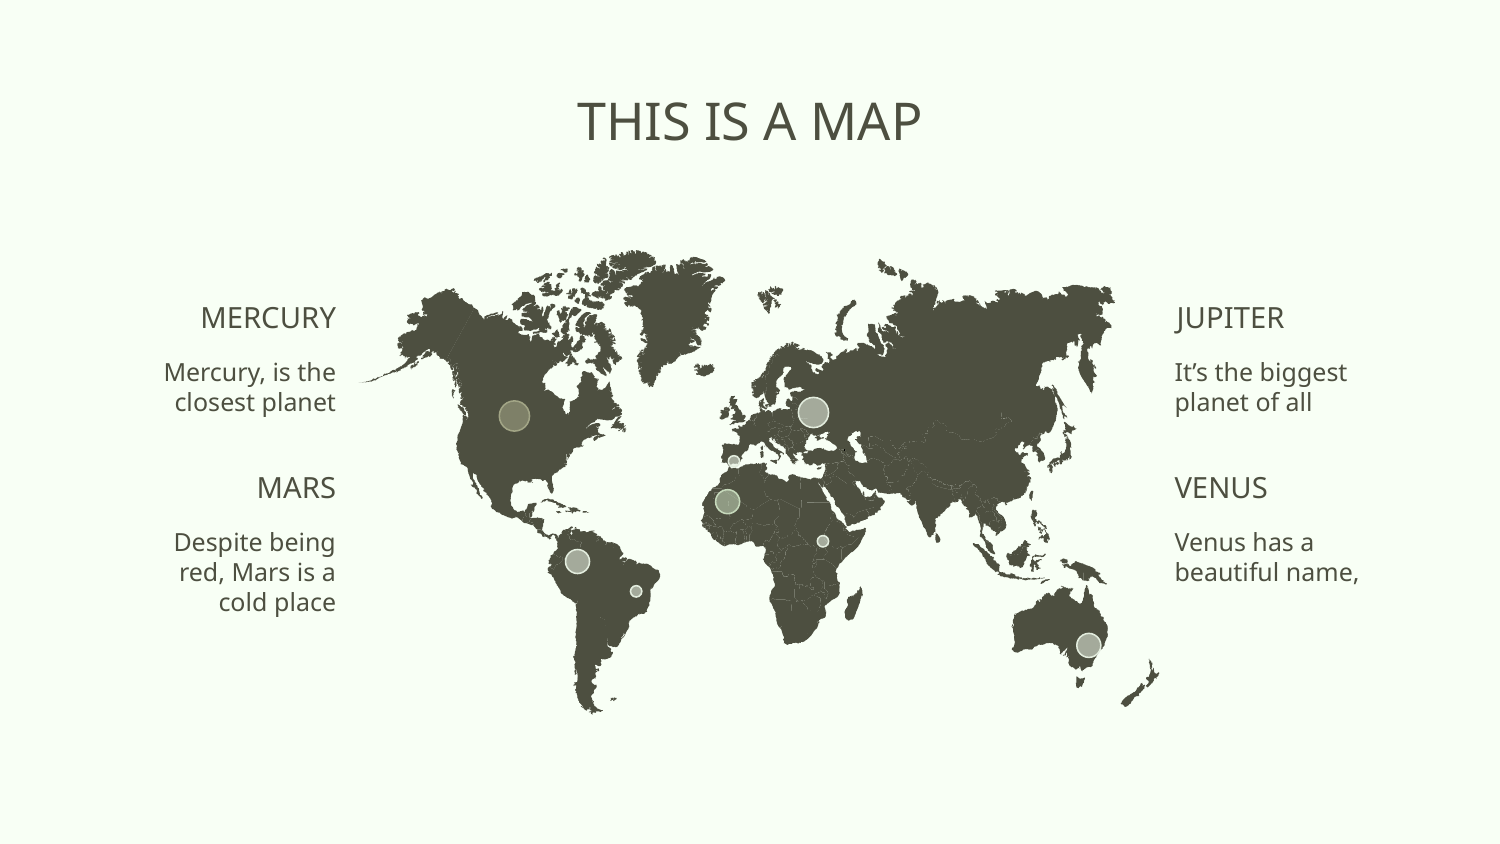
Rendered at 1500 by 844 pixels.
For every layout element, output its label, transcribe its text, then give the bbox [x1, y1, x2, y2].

text_box [1006, 540, 1031, 569]
text_box [834, 299, 857, 341]
text_box [1120, 658, 1160, 707]
text_box [574, 266, 591, 283]
text_box [1029, 490, 1034, 501]
text_box MERCURY [126, 298, 337, 332]
text_box VENUS [1174, 468, 1385, 503]
text_box [1011, 585, 1108, 672]
text_box [1059, 558, 1108, 585]
text_box [844, 586, 863, 621]
text_box [540, 498, 581, 514]
text_box [1029, 553, 1046, 572]
text_box It’s the biggest planet of all [1174, 354, 1385, 430]
text_box [533, 272, 563, 297]
text_box [566, 288, 581, 304]
text_box [757, 285, 784, 314]
text_box MARS [126, 468, 337, 503]
text_box [898, 268, 909, 282]
text_box [877, 258, 898, 277]
text_box Despite being red, Mars is a cold place [126, 525, 337, 600]
text_box [700, 279, 1115, 645]
text_box Mercury, is the closest planet [126, 354, 337, 430]
text_box [1047, 421, 1077, 474]
text_box Venus has a beautiful name, [1174, 525, 1385, 600]
text_box JUPITER [1174, 298, 1385, 332]
text_box [1030, 509, 1050, 544]
text_box [358, 288, 661, 715]
text_box [451, 389, 456, 399]
text_box [1075, 676, 1086, 689]
text_box [693, 363, 715, 377]
text_box [580, 250, 726, 388]
title THIS IS A MAP [116, 88, 1384, 238]
text_box [556, 268, 568, 279]
